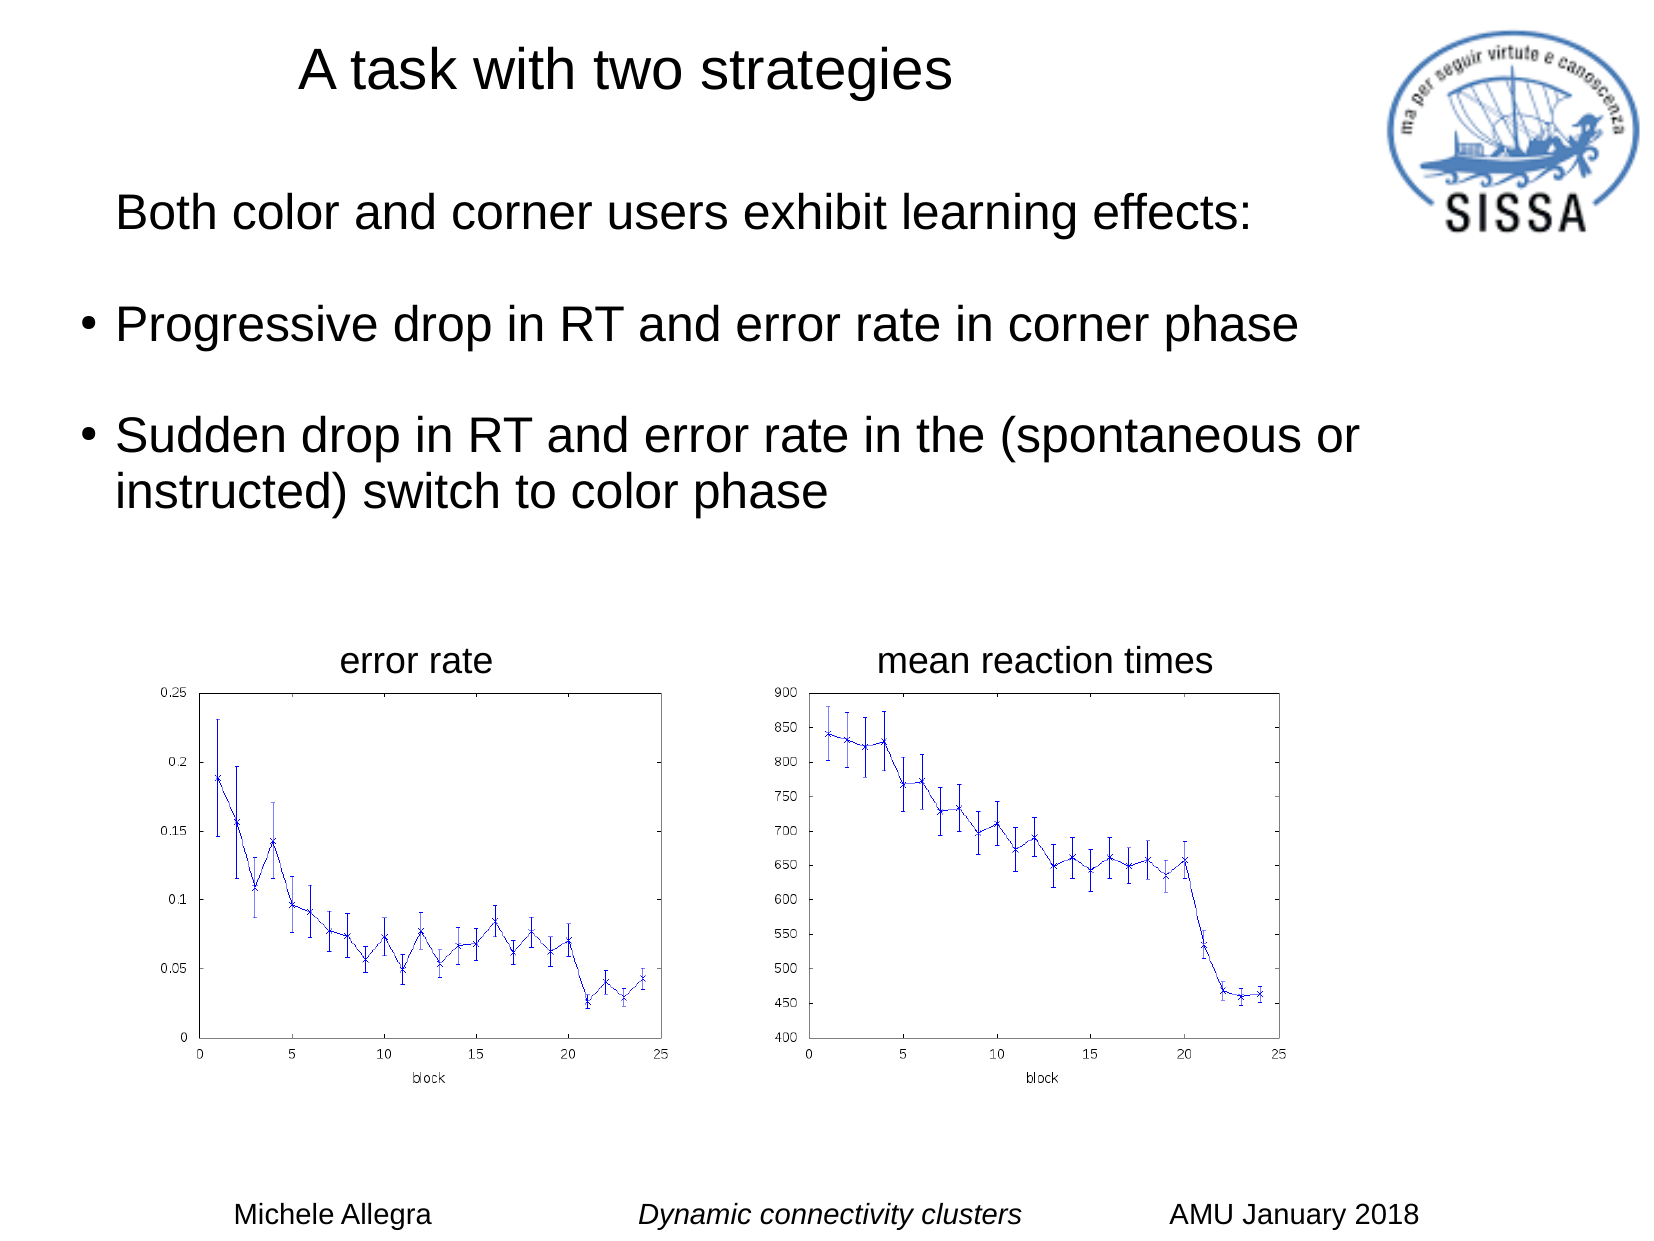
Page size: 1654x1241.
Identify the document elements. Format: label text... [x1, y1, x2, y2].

picture [1372, 27, 1654, 238]
text_box Both color and corner users exhibit learning effects: Progressive drop in RT and error rate in corner phase Sudden drop in RT and error rate in the (spontaneous or instructed) switch to color phase [64, 177, 1471, 987]
text_box mean reaction times [862, 631, 1252, 731]
picture [134, 675, 687, 1090]
title A task with two strategies [82, 0, 1171, 154]
title Michele Allegra Dynamic connectivity clusters AMU January 2018 [82, 1177, 1572, 1241]
text_box error rate [324, 631, 538, 689]
picture [752, 675, 1305, 1090]
